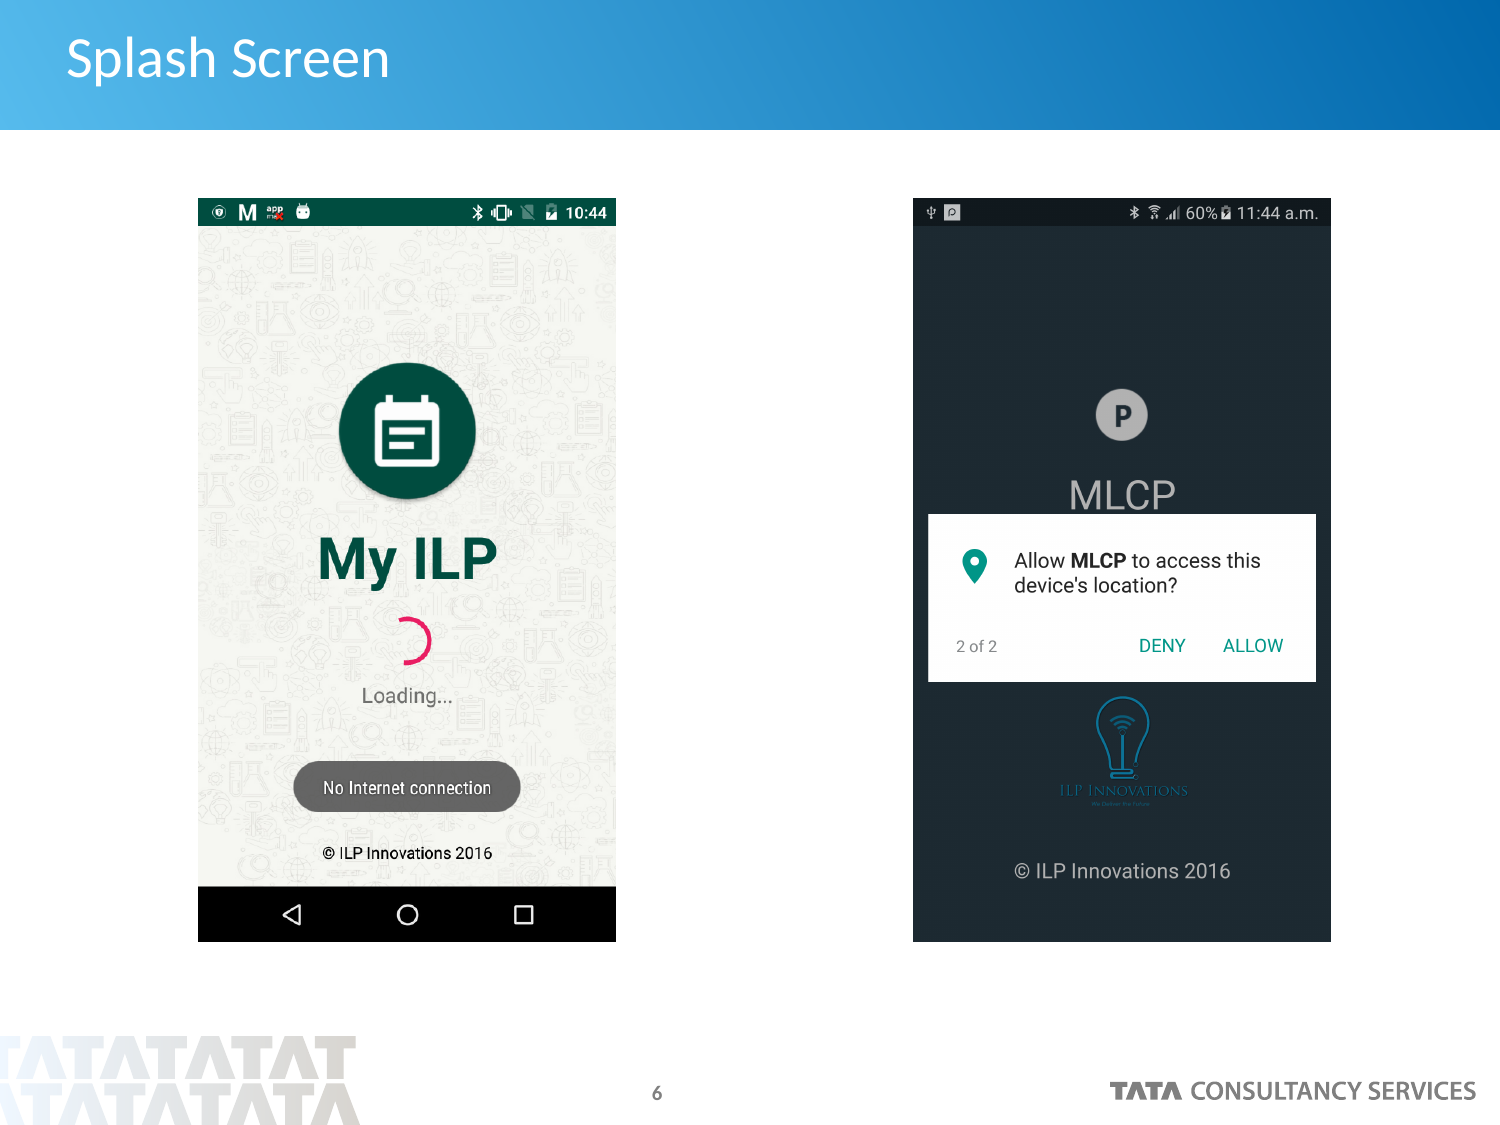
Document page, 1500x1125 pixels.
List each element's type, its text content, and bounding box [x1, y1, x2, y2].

picture [198, 198, 616, 942]
title Splash Screen [66, 9, 1463, 116]
picture [913, 198, 1331, 942]
